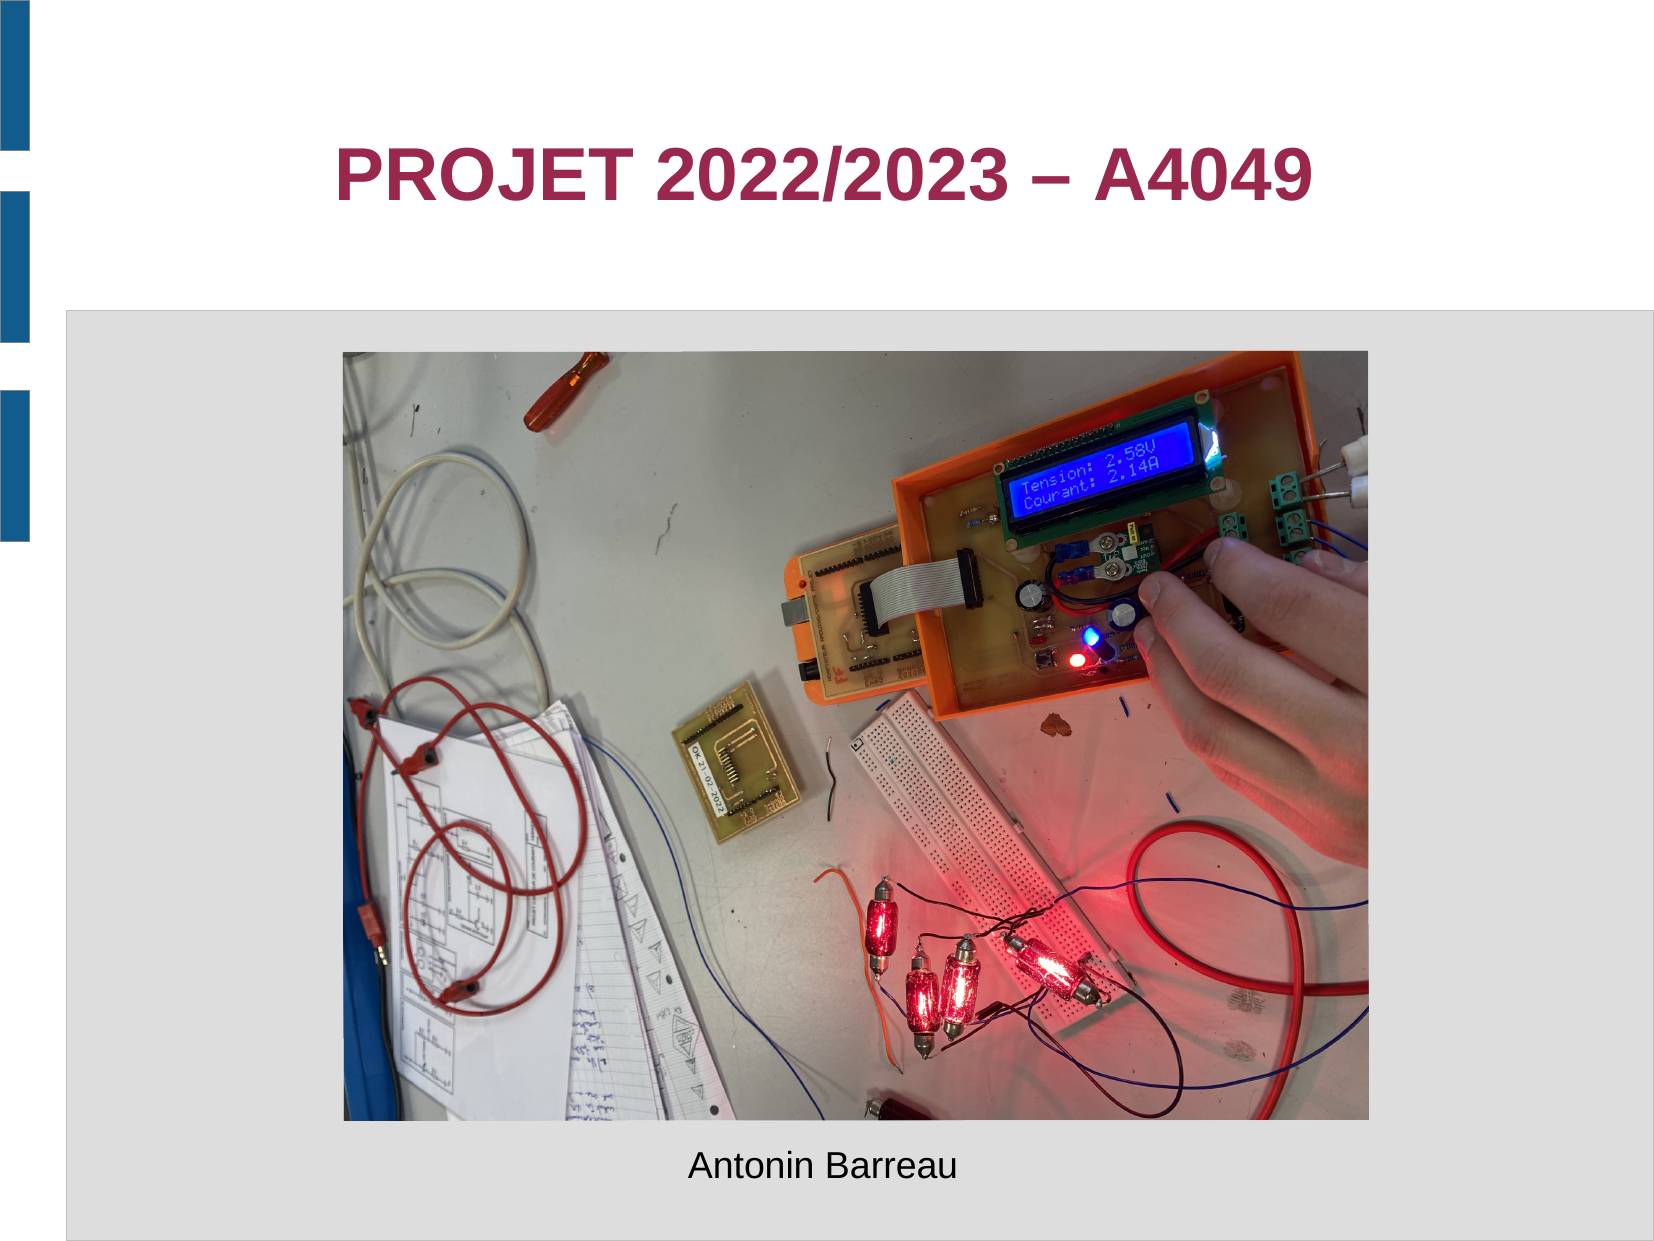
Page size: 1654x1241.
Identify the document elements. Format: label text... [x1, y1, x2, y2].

picture [342, 350, 1369, 1121]
text_box Antonin Barreau [673, 1137, 1064, 1208]
title PROJET 2022/2023 – A4049 [102, 70, 1548, 278]
